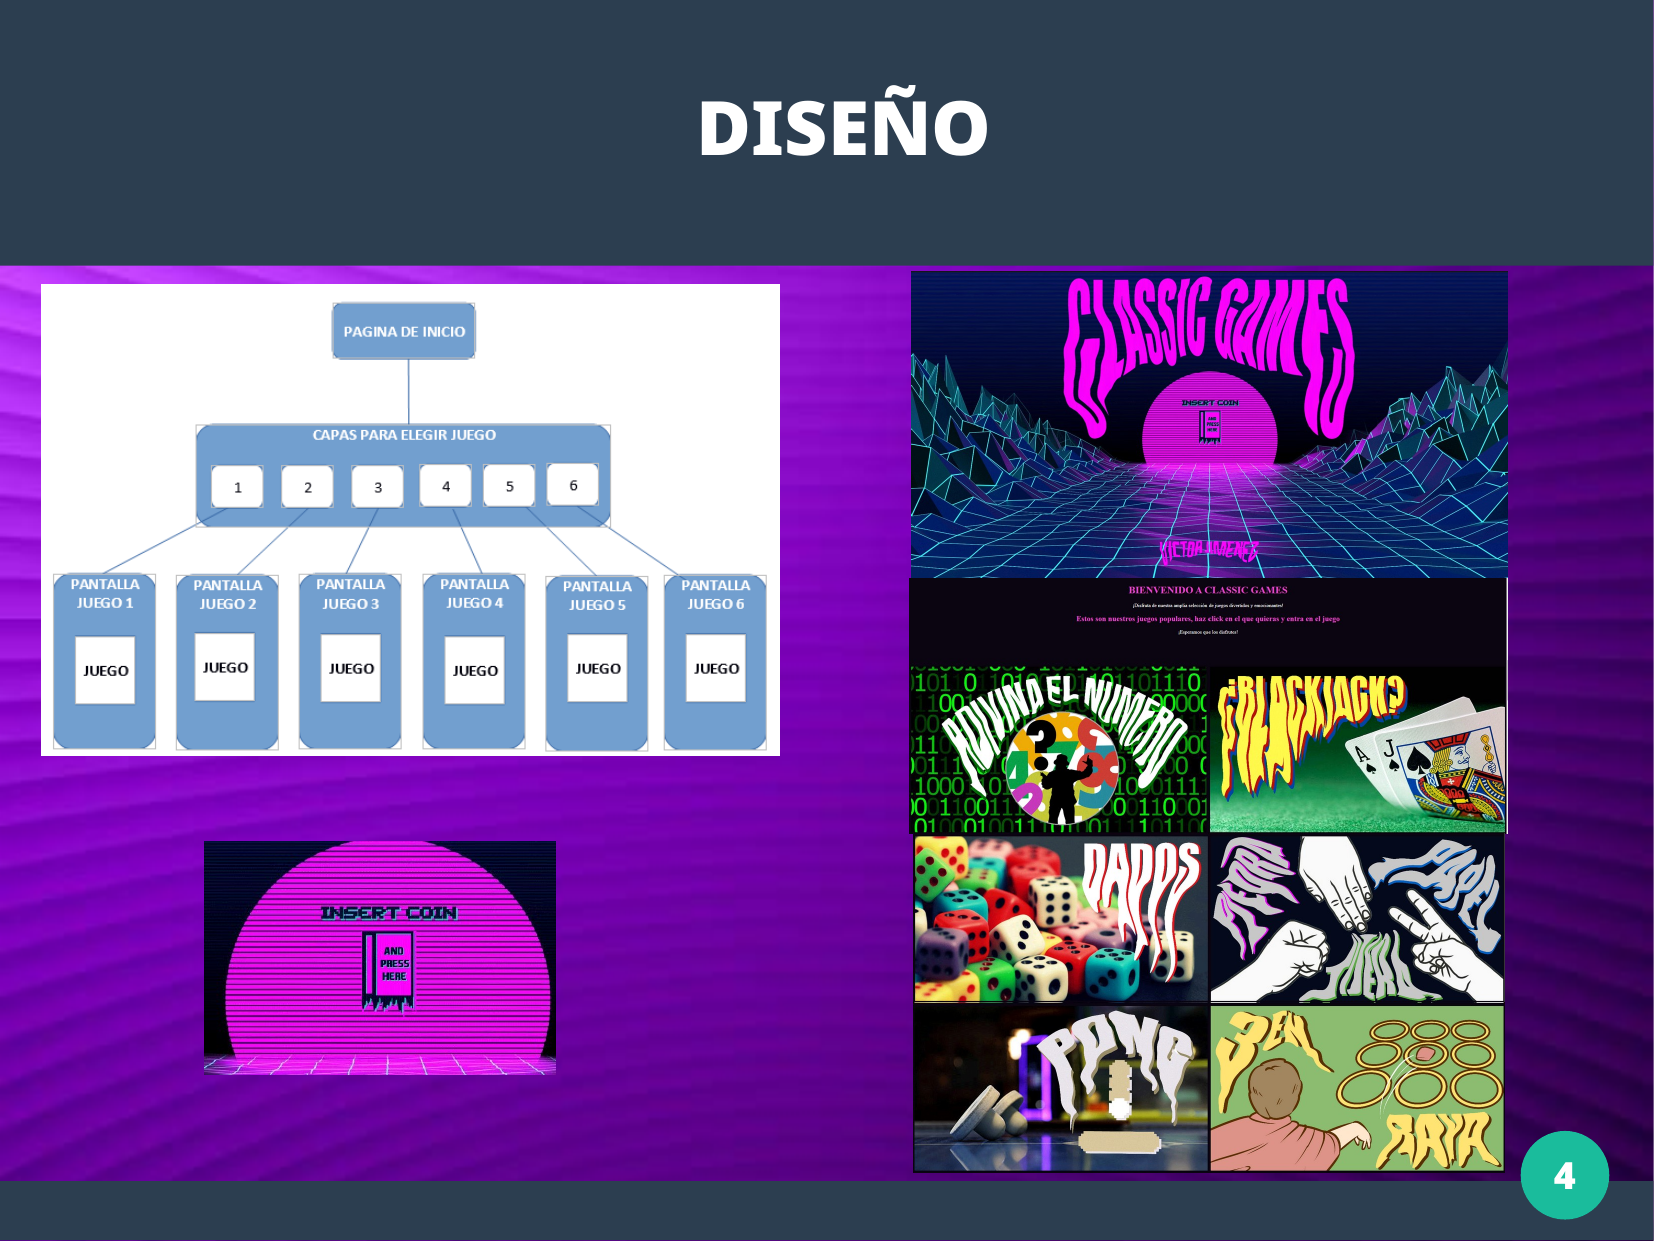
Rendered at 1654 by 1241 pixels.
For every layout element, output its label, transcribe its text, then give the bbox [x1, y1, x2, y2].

title DISEÑO [696, 47, 1654, 205]
picture [0, 266, 1654, 1181]
